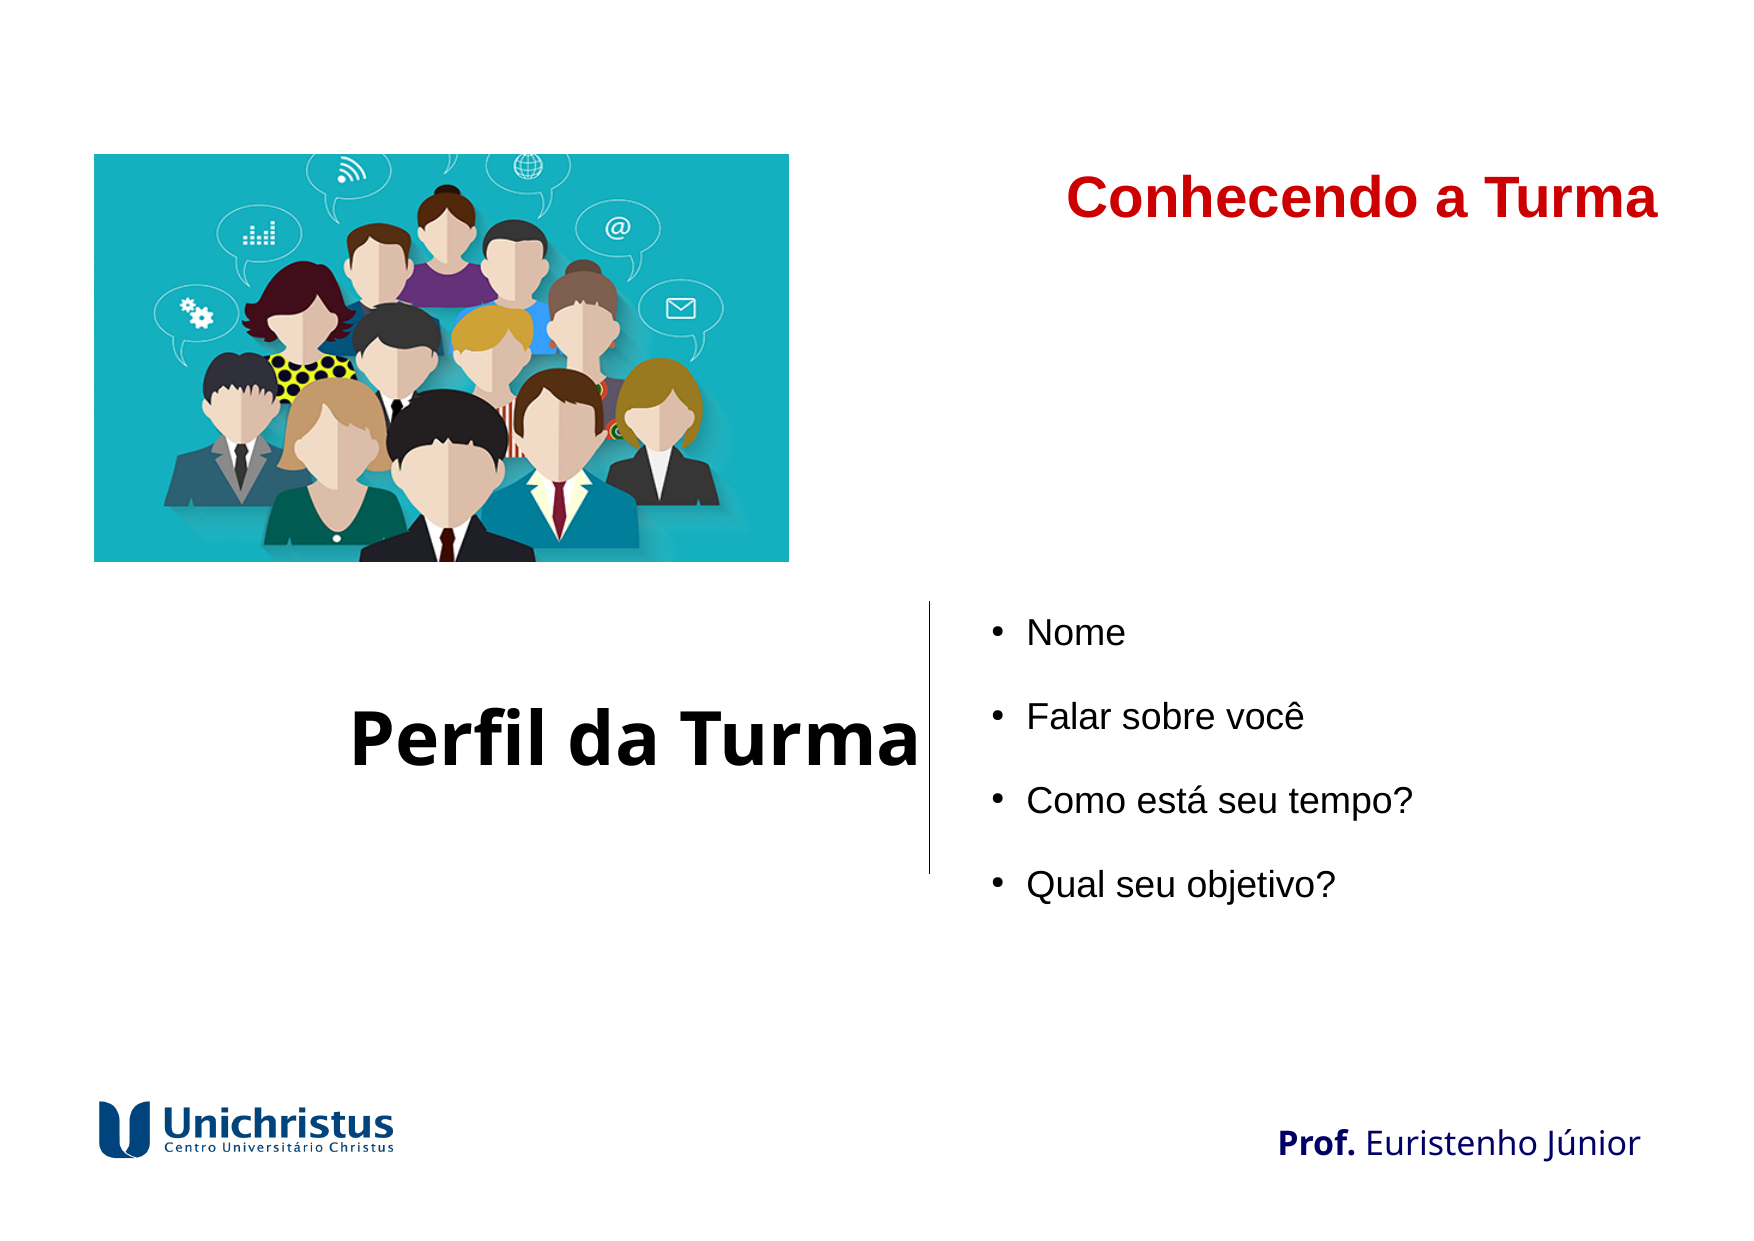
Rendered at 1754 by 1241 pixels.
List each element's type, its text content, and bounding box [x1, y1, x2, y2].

picture [94, 1098, 398, 1160]
text_box Conhecendo a Turma [1052, 157, 1674, 238]
text_box Perfil da Turma [333, 678, 913, 821]
text_box Nome Falar sobre você Como está seu tempo? Qual seu objetivo? [976, 603, 1429, 913]
picture [94, 154, 789, 562]
text_box Prof. Euristenho Júnior [1262, 1111, 1695, 1167]
